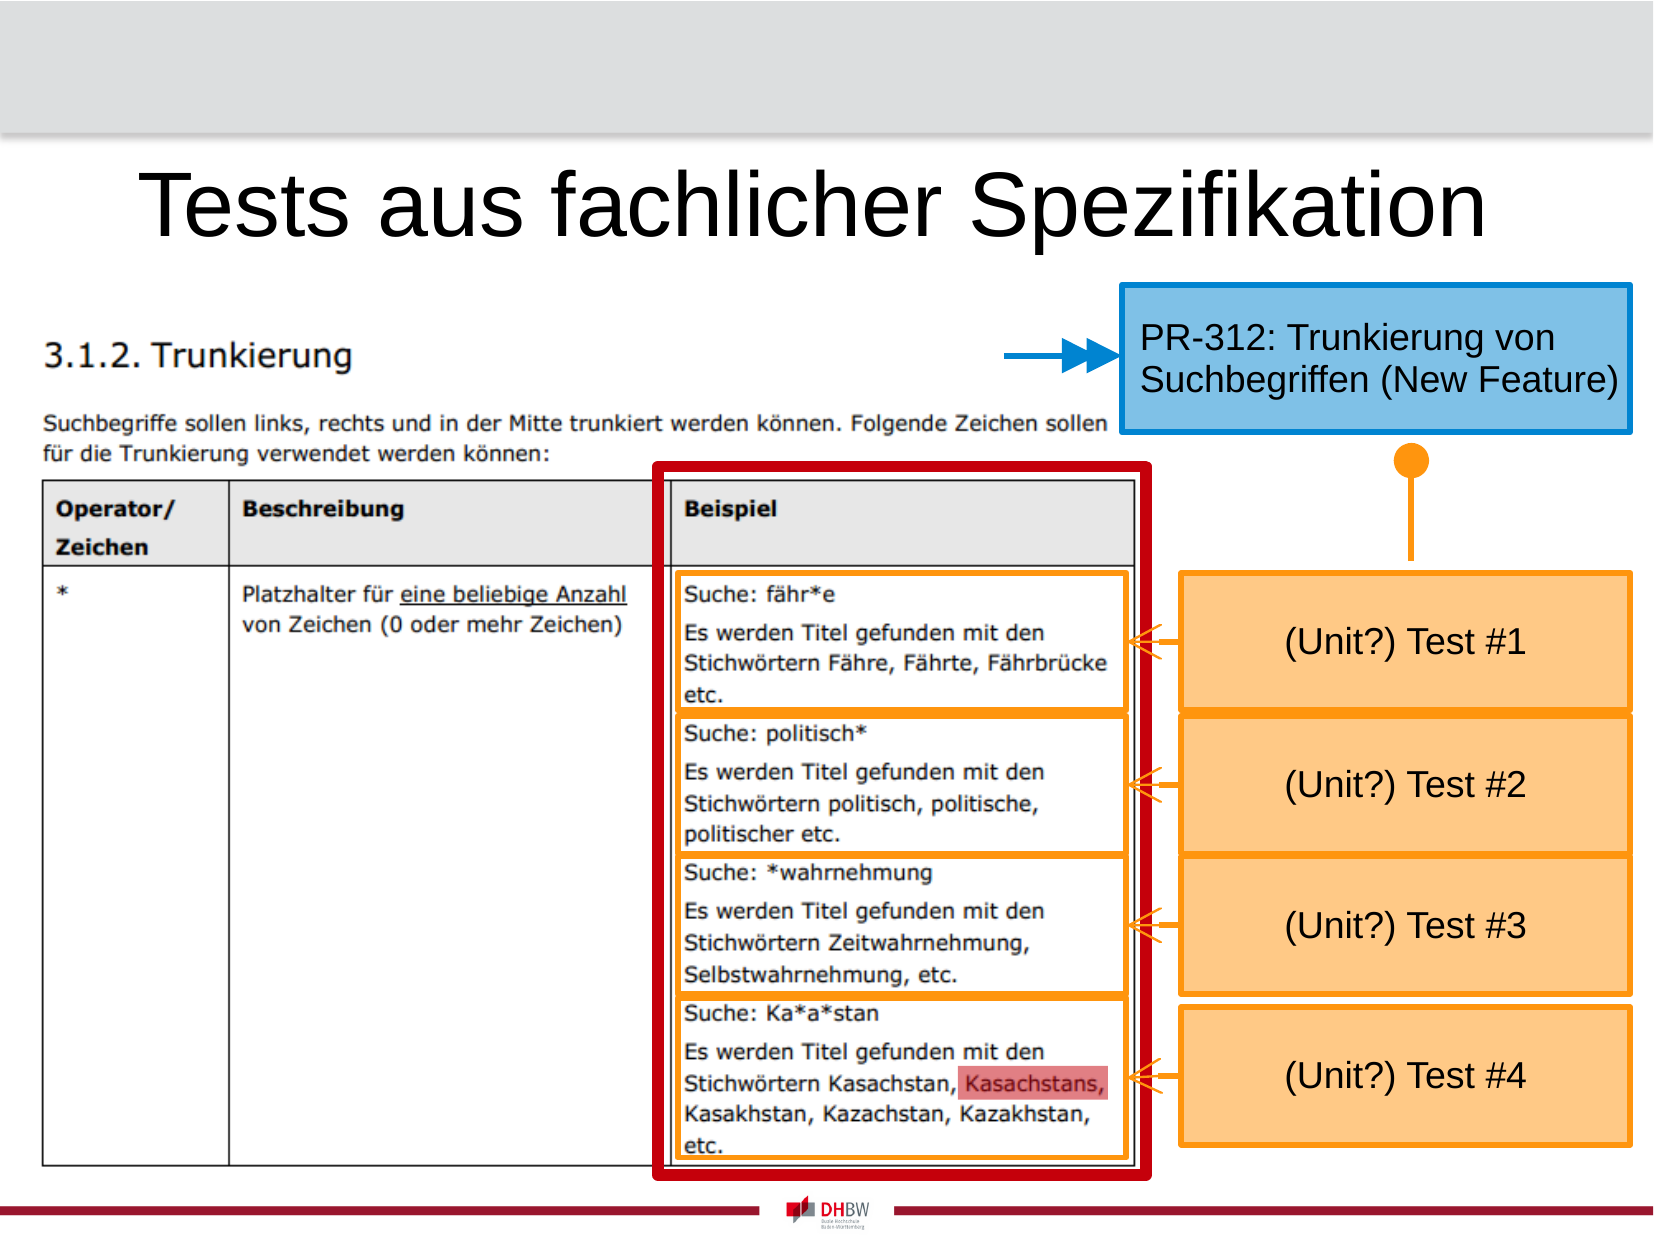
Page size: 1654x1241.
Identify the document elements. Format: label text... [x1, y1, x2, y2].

text_box (Unit?) Test #4 [1181, 1007, 1631, 1145]
text_box (Unit?) Test #1 [1181, 573, 1631, 711]
text_box (Unit?) Test #2 [1181, 716, 1631, 854]
text_box PR-312: Trunkierung von Suchbegriffen (New Feature) [1122, 284, 1630, 433]
title Tests aus fachlicher Spezifikation [82, 147, 1571, 257]
text_box (Unit?) Test #3 [1181, 856, 1631, 994]
text_box [957, 1065, 1108, 1100]
picture [0, 1, 1654, 1237]
